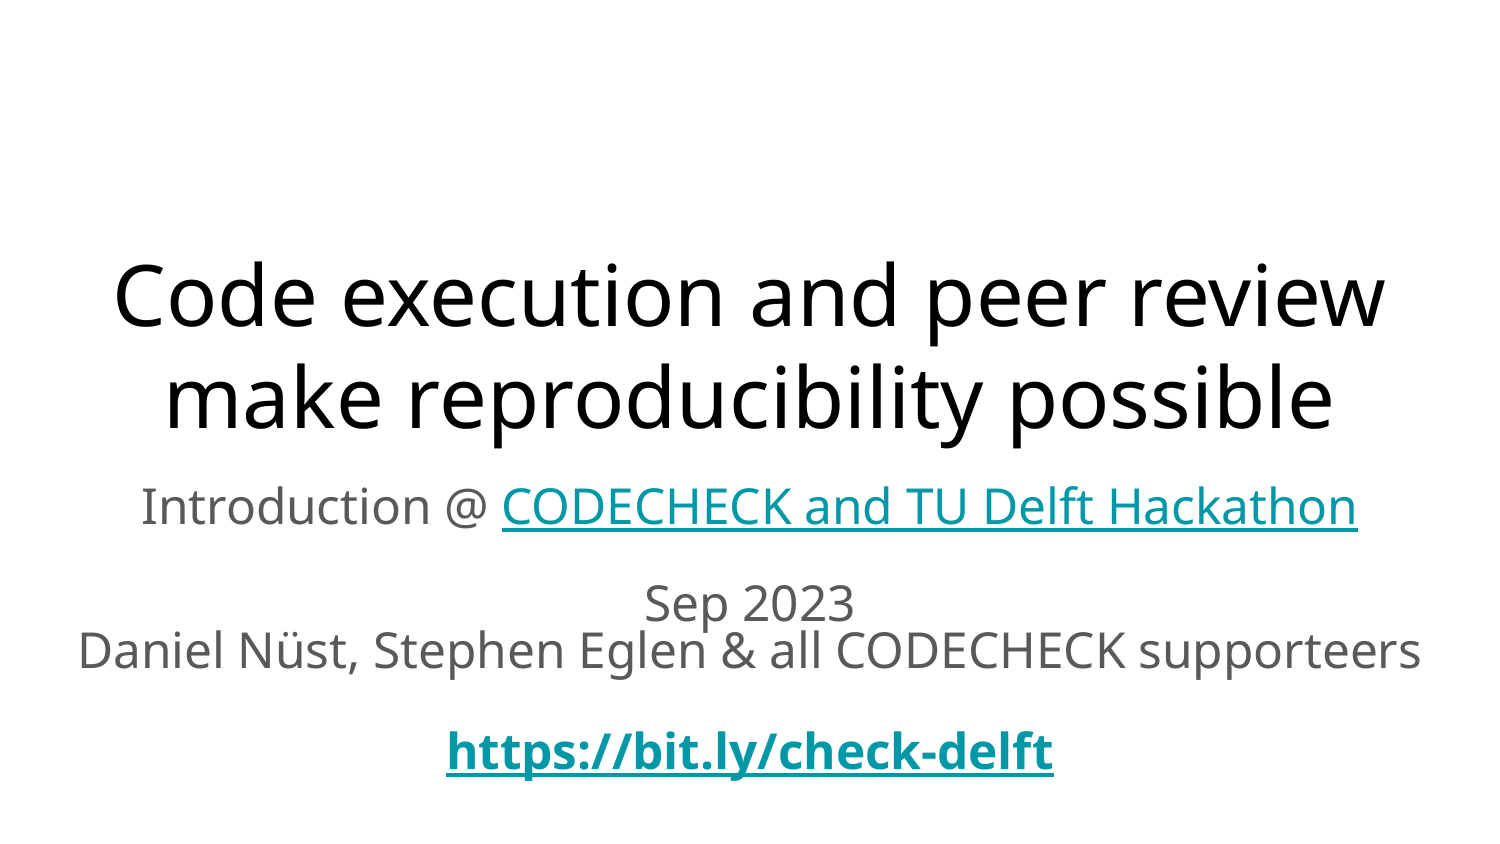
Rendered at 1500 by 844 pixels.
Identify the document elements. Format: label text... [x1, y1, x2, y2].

title Code execution and peer review make reproducibility possible [51, 123, 1449, 461]
subtitle Introduction @ CODECHECK and TU Delft Hackathon Sep 2023 Daniel Nüst, Stephen Eglen & all CODECHECK supporteers https://bit.ly/check-delft [51, 466, 1449, 828]
